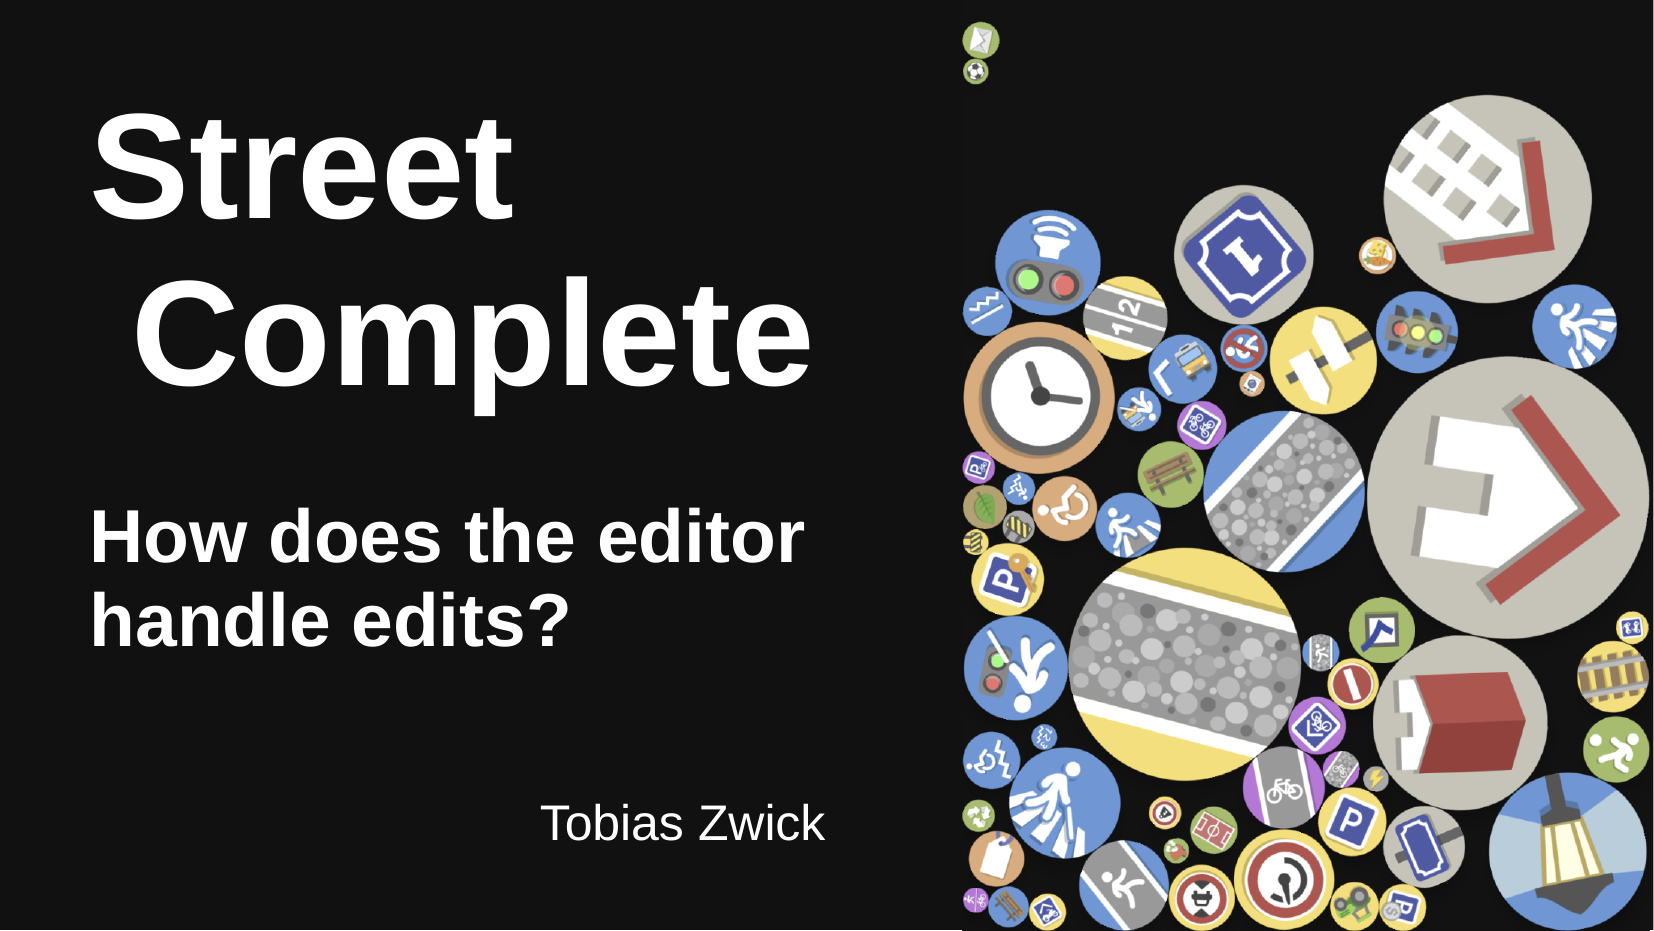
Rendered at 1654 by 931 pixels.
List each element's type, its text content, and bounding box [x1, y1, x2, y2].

text_box How does the editor handle edits? [75, 487, 863, 689]
picture [961, 0, 1650, 931]
text_box Tobias Zwick [525, 787, 863, 877]
text_box Street Complete [75, 75, 863, 425]
